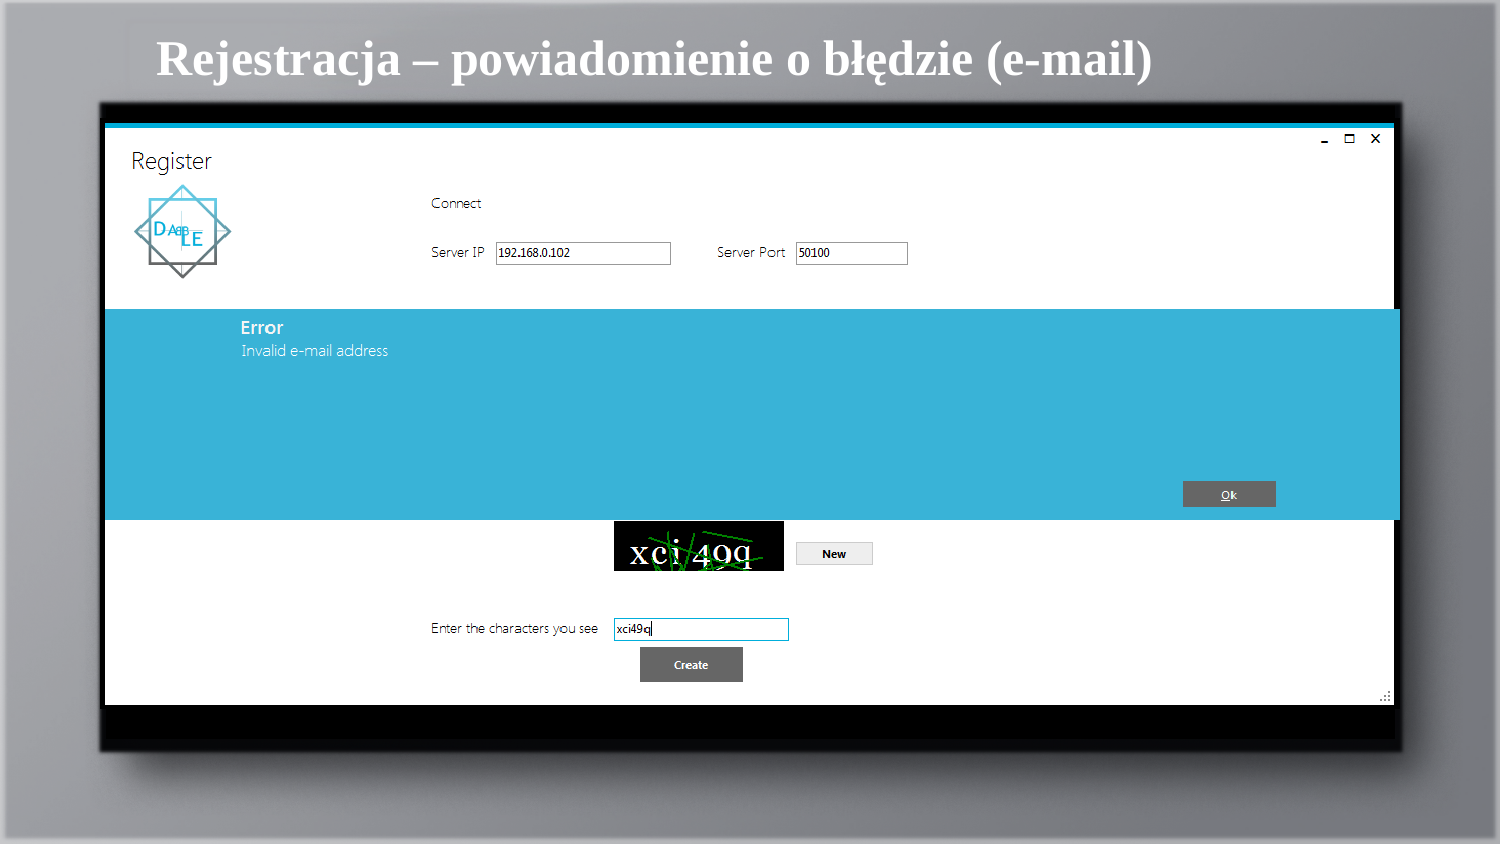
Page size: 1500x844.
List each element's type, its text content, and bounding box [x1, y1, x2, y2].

text_box Rejestracja – powiadomienie o błędzie (e-mail) [141, 23, 1382, 118]
picture [0, 0, 1500, 844]
